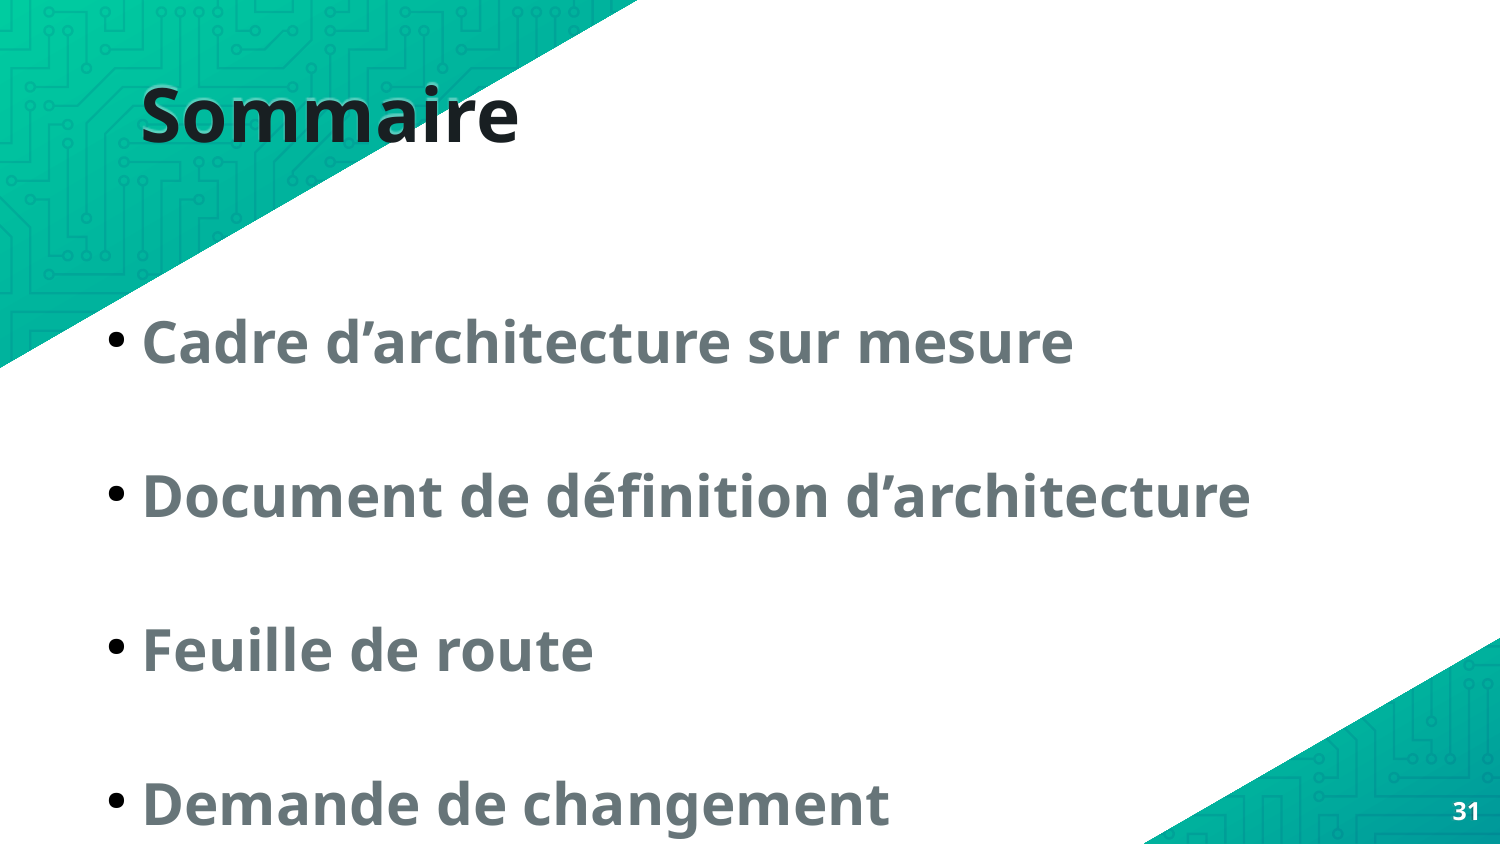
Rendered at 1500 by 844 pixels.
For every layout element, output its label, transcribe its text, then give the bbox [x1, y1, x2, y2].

slide_number <number> [1391, 779, 1482, 844]
title Sommaire [140, 78, 1360, 160]
list Cadre d’architecture sur mesure Document de définition d’architecture Feuille de route Demande de changement [106, 289, 1465, 774]
